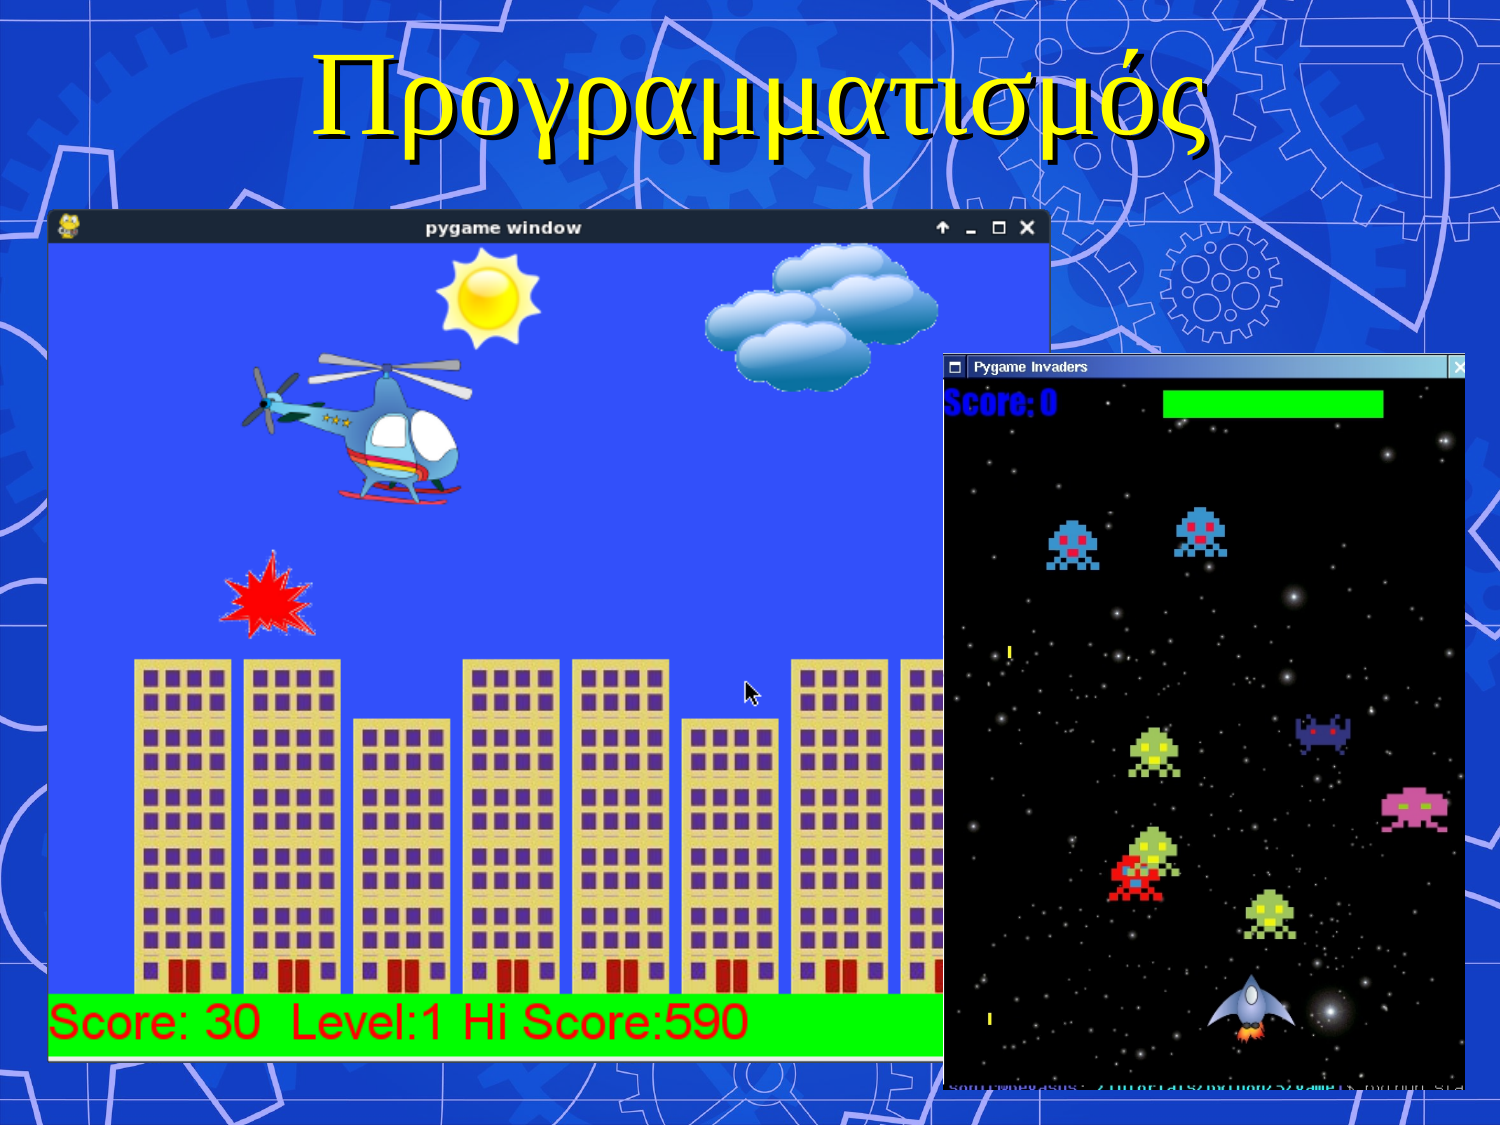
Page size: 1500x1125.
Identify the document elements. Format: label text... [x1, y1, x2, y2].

title Προγραμματισμός [120, 0, 1396, 207]
picture [47, 209, 1465, 1090]
